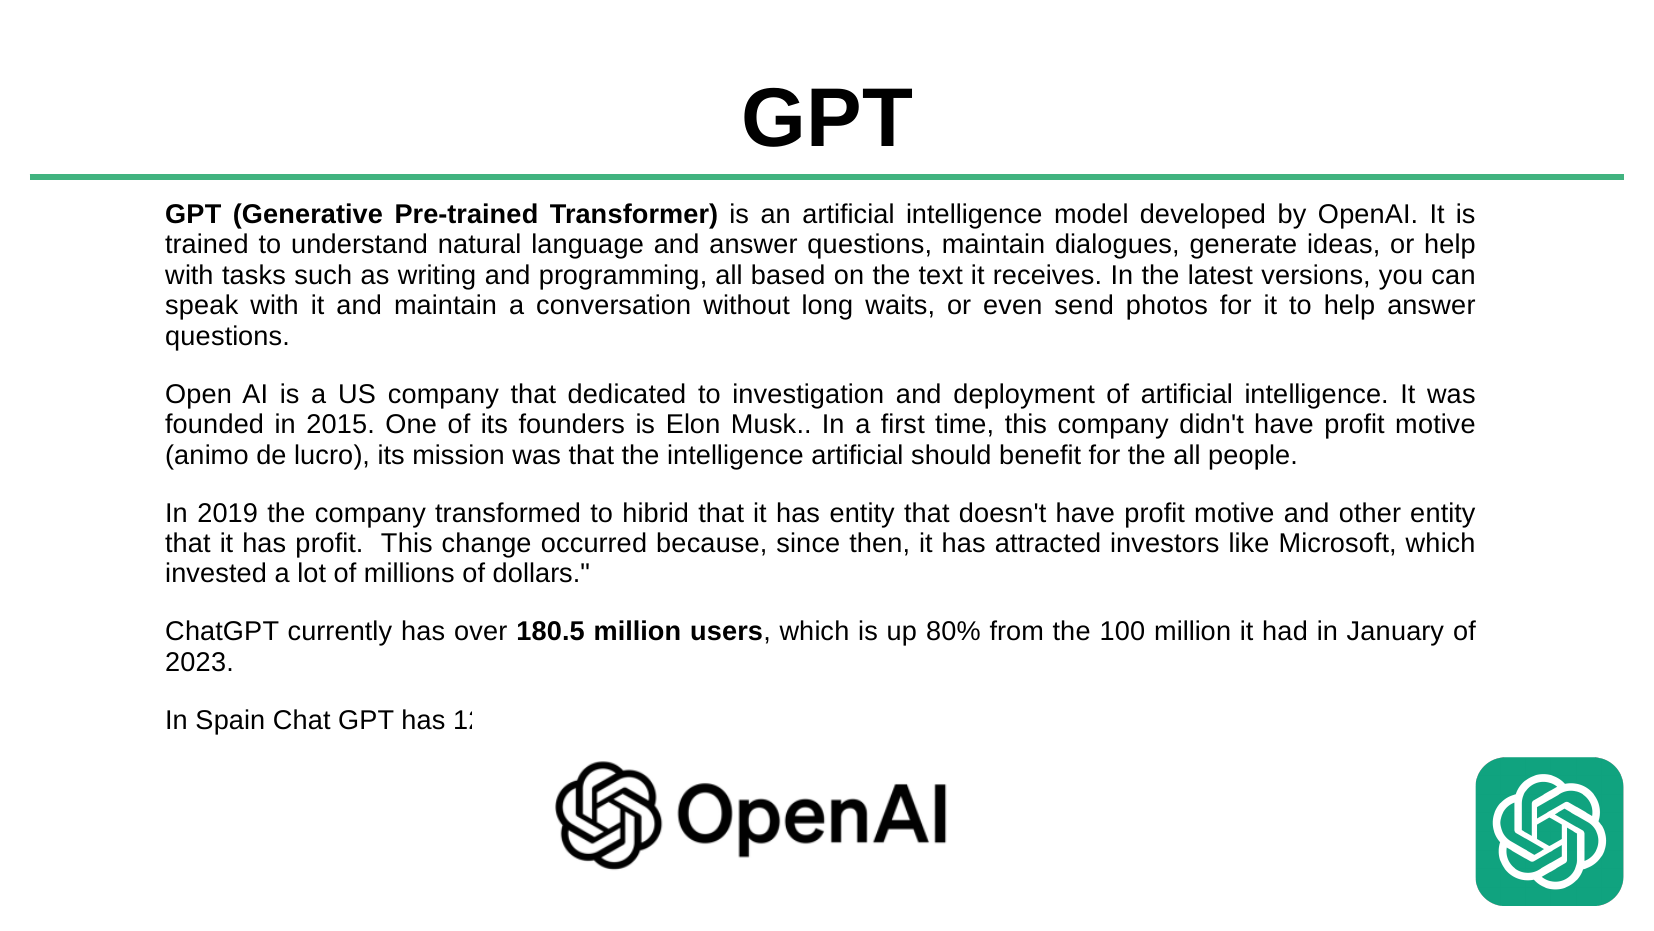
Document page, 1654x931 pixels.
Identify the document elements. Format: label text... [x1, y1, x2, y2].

title GPT [32, 66, 1622, 170]
picture [472, 708, 1063, 920]
list GPT (Generative Pre-trained Transformer) is an artificial intelligence model developed by OpenAI. It is trained to understand natural language and answer questions, maintain dialogues, generate ideas, or help with tasks such as writing and programming, all based on the text it receives. In the latest versions, you can speak with it and maintain a conversation without long waits, or even send photos for it to help answer questions. Open AI is a US company that dedicated to investigation and deployment of artificial intelligence. It was founded in 2015. One of its founders is Elon Musk.. In a first time, this company didn't have profit motive (animo de lucro), its mission was that the intelligence artificial should benefit for the all people. In 2019 the company transformed to hibrid that it has entity that doesn't have profit motive and other entity that it has profit. This change occurred because, since then, it has attracted investors like Microsoft, which invested a lot of millions of dollars." ChatGPT currently has over 180.5 million users, which is up 80% from the 100 million it had in January of 2023. In Spain Chat GPT has 12,7 millions of users. [165, 198, 1477, 739]
picture [1475, 757, 1624, 906]
